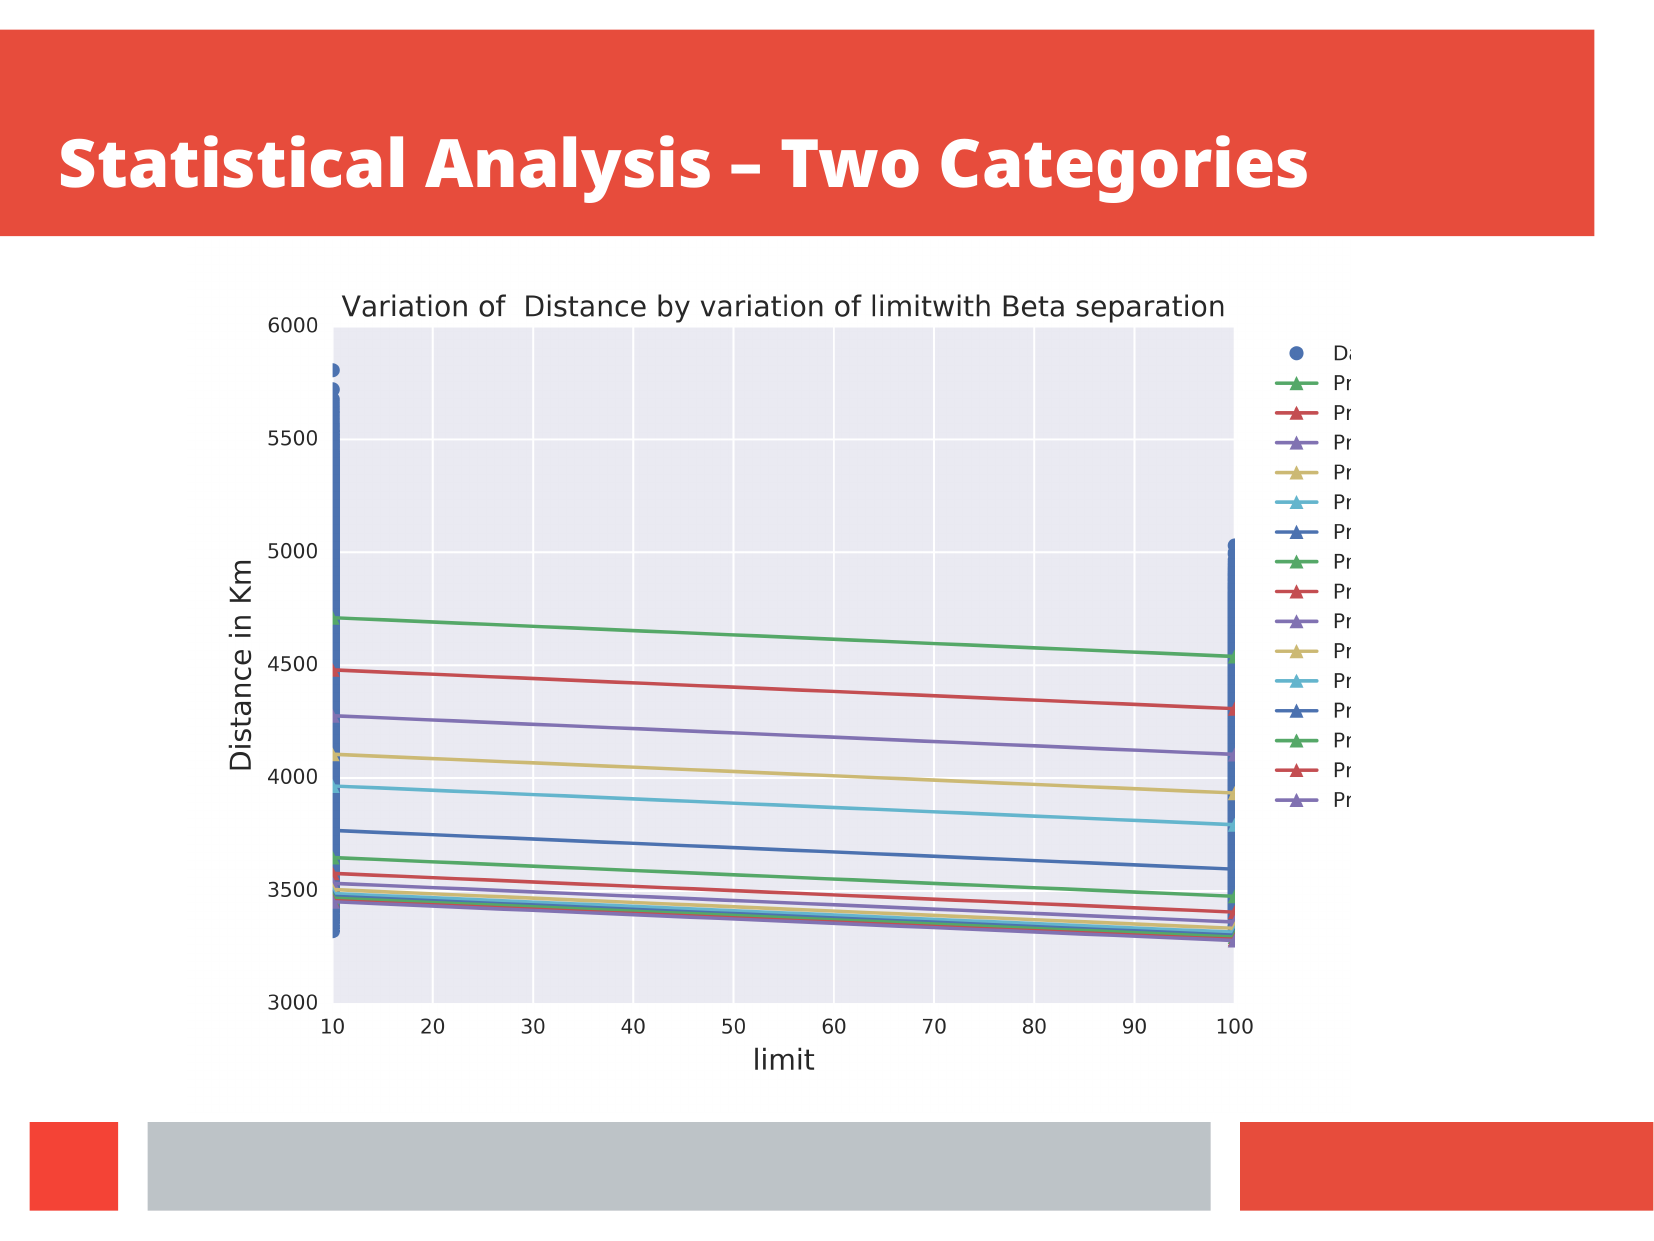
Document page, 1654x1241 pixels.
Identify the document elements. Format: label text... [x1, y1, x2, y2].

title Statistical Analysis – Two Categories [59, 59, 1595, 207]
picture [187, 239, 1351, 1113]
